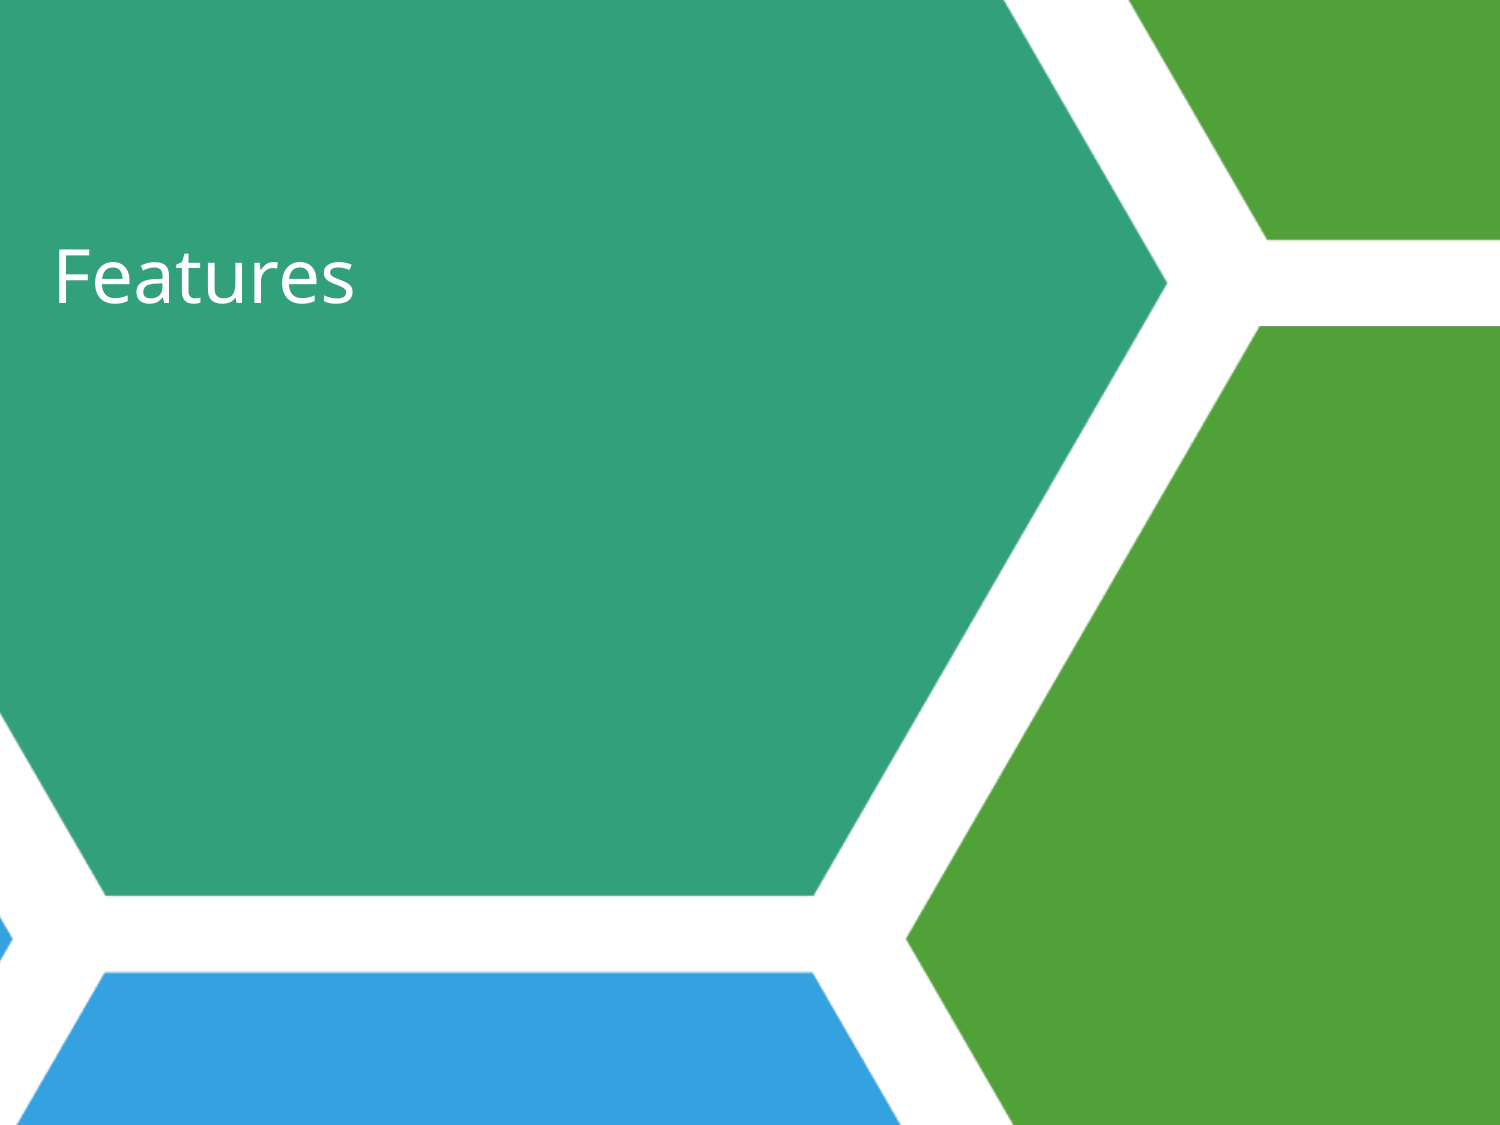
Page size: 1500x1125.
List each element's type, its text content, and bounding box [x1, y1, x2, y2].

title Features [52, 147, 1099, 401]
picture [0, 0, 1500, 1125]
